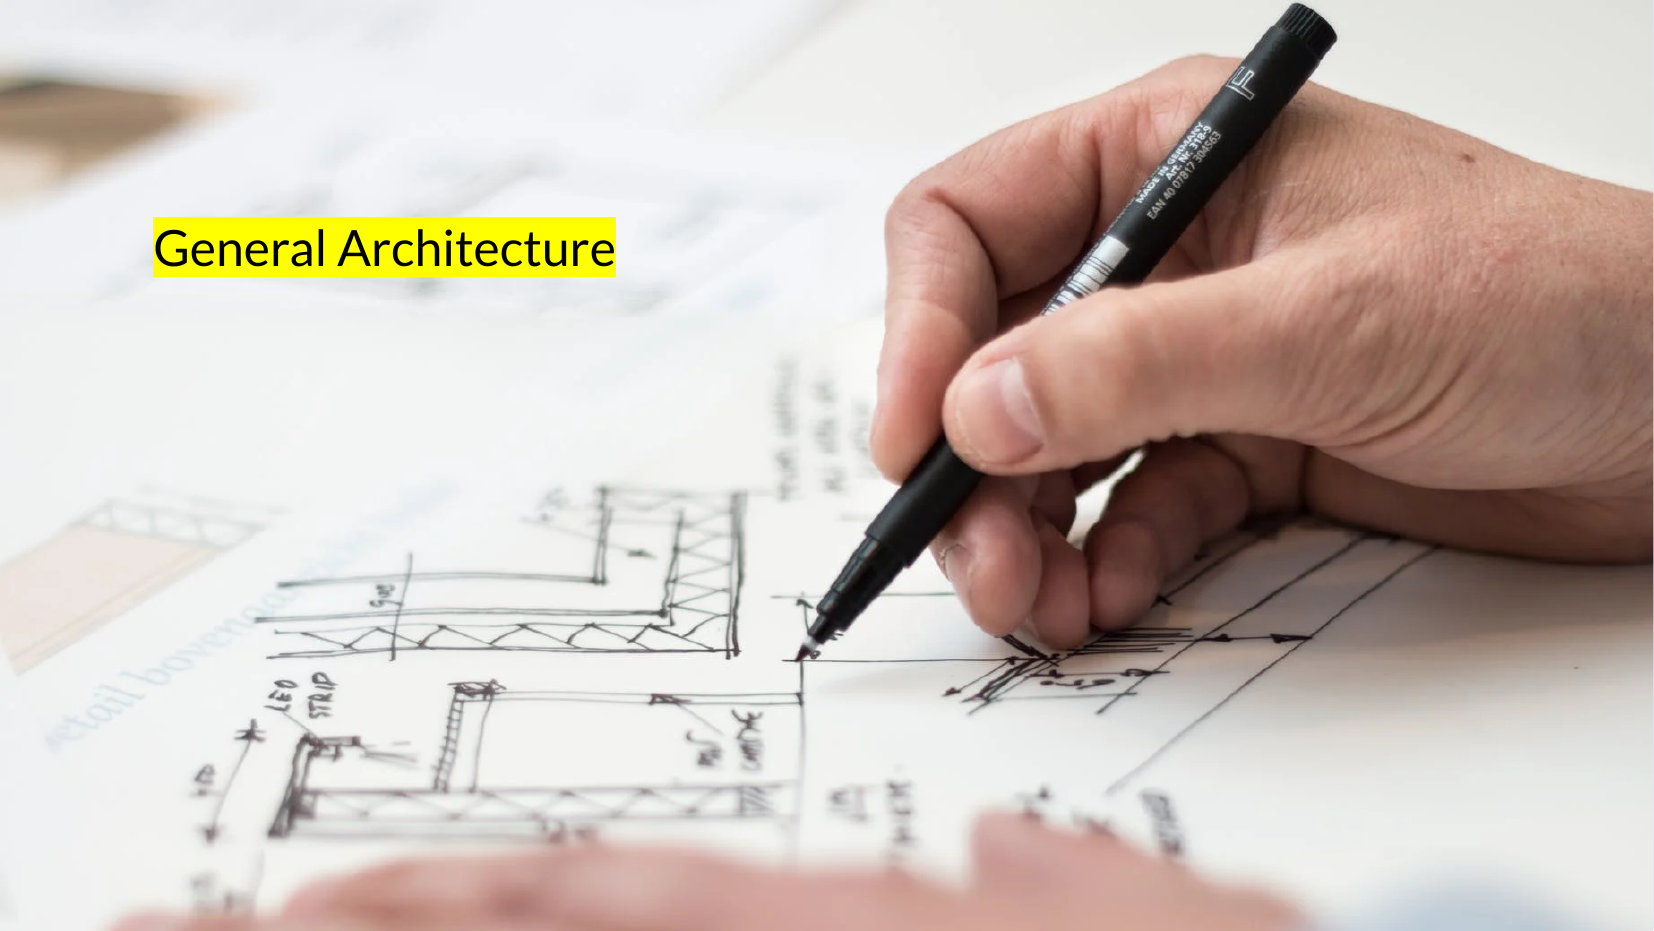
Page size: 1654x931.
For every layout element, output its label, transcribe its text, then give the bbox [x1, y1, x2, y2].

picture [0, 0, 1654, 931]
list General Architecture [82, 217, 1571, 839]
